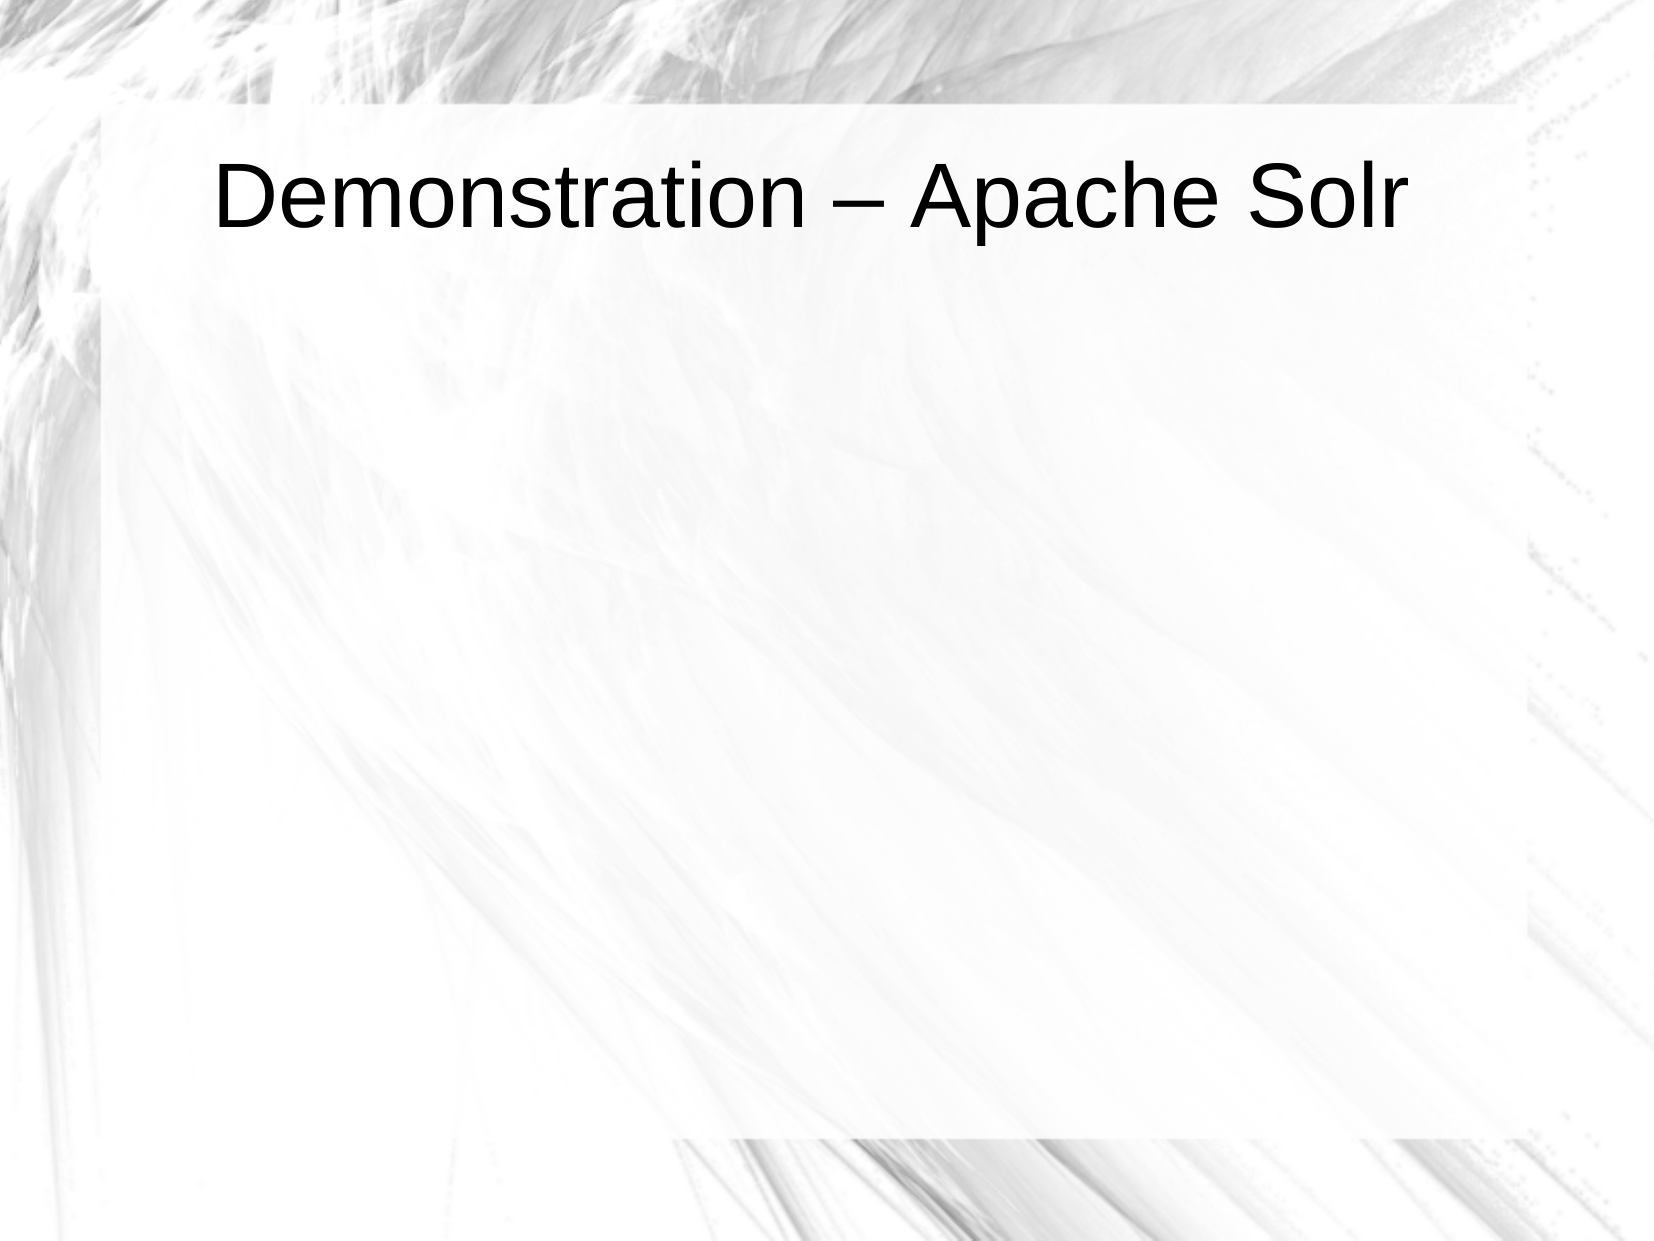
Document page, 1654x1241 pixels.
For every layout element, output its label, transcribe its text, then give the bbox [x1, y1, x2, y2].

picture [0, 0, 1654, 1241]
title Demonstration – Apache Solr [118, 119, 1506, 273]
